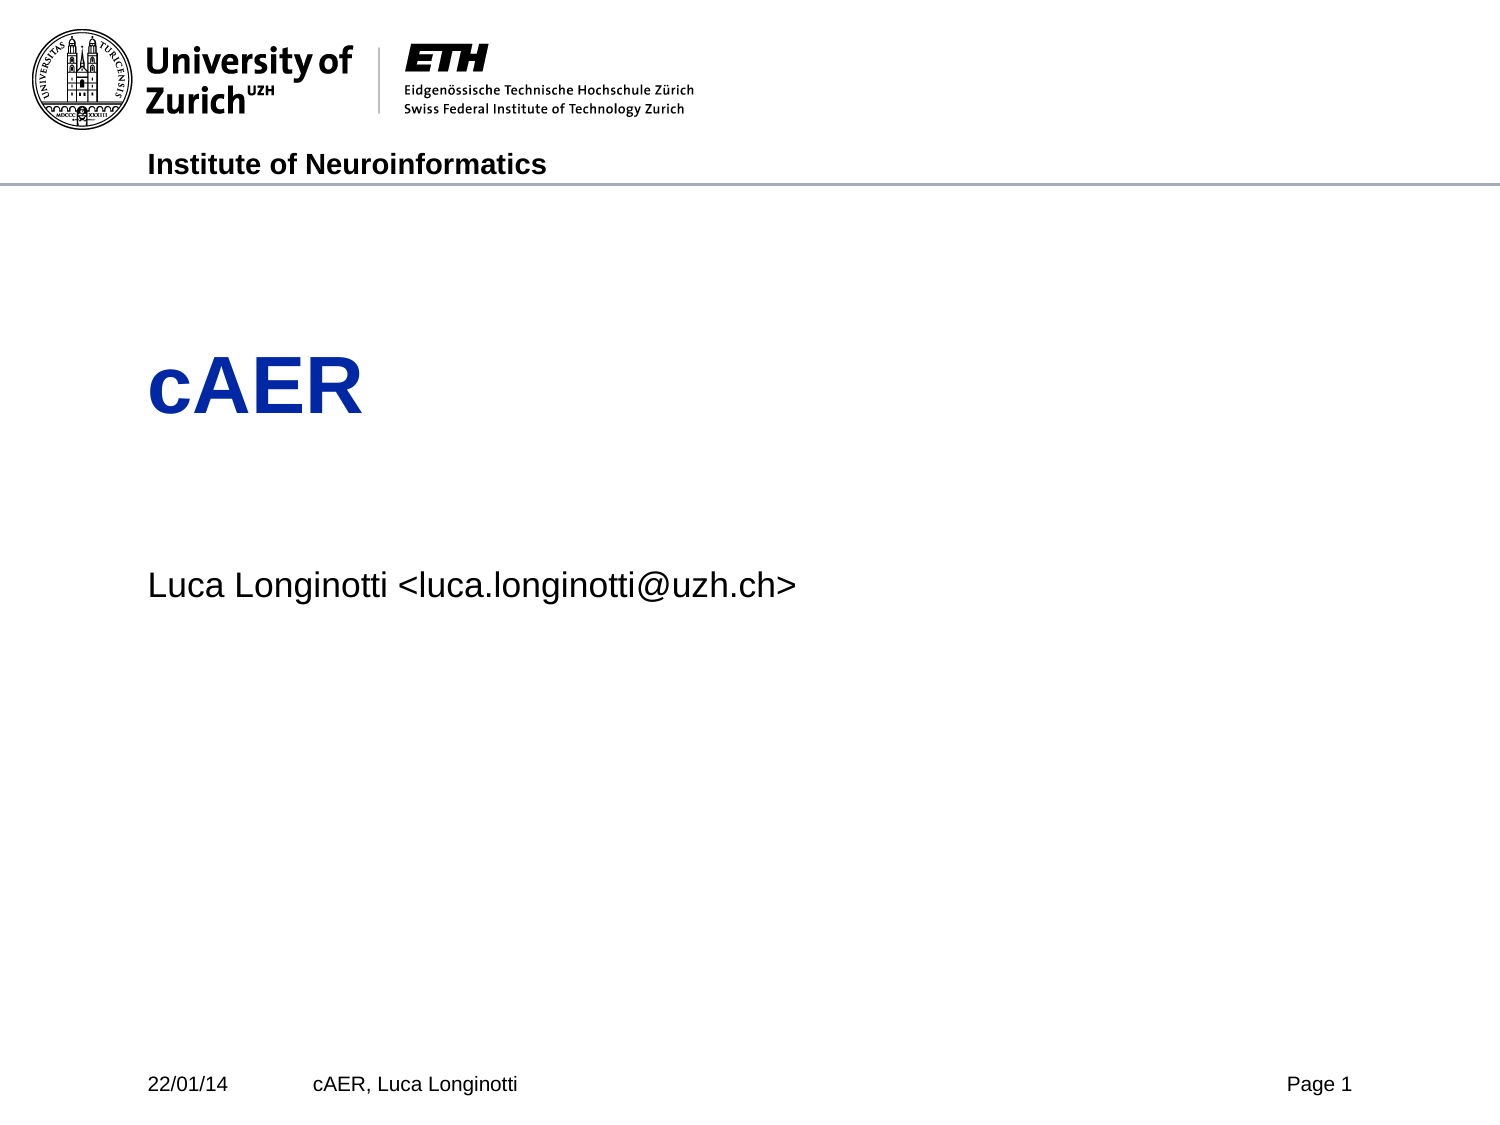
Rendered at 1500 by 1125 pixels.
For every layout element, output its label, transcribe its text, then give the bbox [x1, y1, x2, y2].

picture [26, 23, 704, 136]
subtitle Luca Longinotti <luca.longinotti@uzh.ch> [147, 562, 1353, 851]
title cAER [147, 326, 1353, 539]
